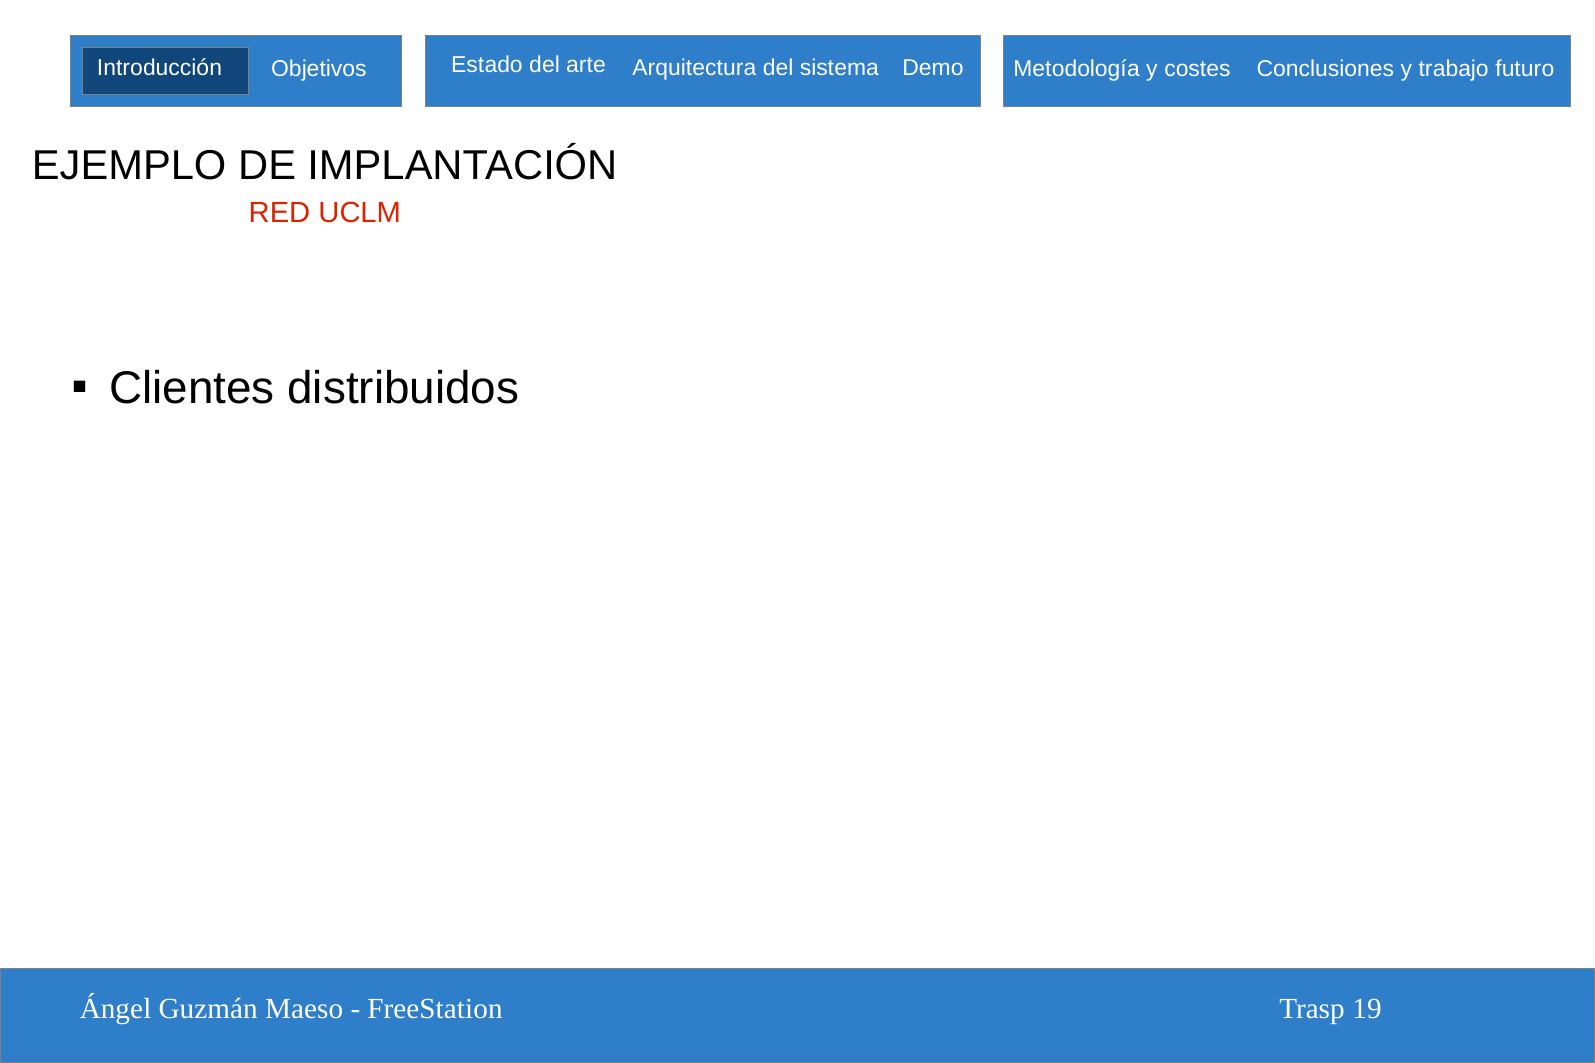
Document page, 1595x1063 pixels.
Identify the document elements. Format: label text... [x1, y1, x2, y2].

text_box [425, 88, 981, 107]
title RED UCLM [0, 165, 662, 260]
title Introducción [70, 35, 249, 100]
title Estado del arte [413, 41, 644, 89]
text_box [425, 35, 981, 47]
title Demo [868, 47, 999, 88]
title Conclusiones y trabajo futuro [1228, 36, 1583, 101]
title Arquitectura del sistema [625, 41, 886, 94]
text_box Clientes distribuidos [59, 354, 579, 743]
text_box [1003, 101, 1571, 107]
title Objetivos [236, 36, 402, 101]
title Metodología y costes [981, 36, 1228, 101]
text_box [70, 100, 402, 107]
title EJEMPLO DE IMPLANTACIÓN [0, 118, 662, 165]
